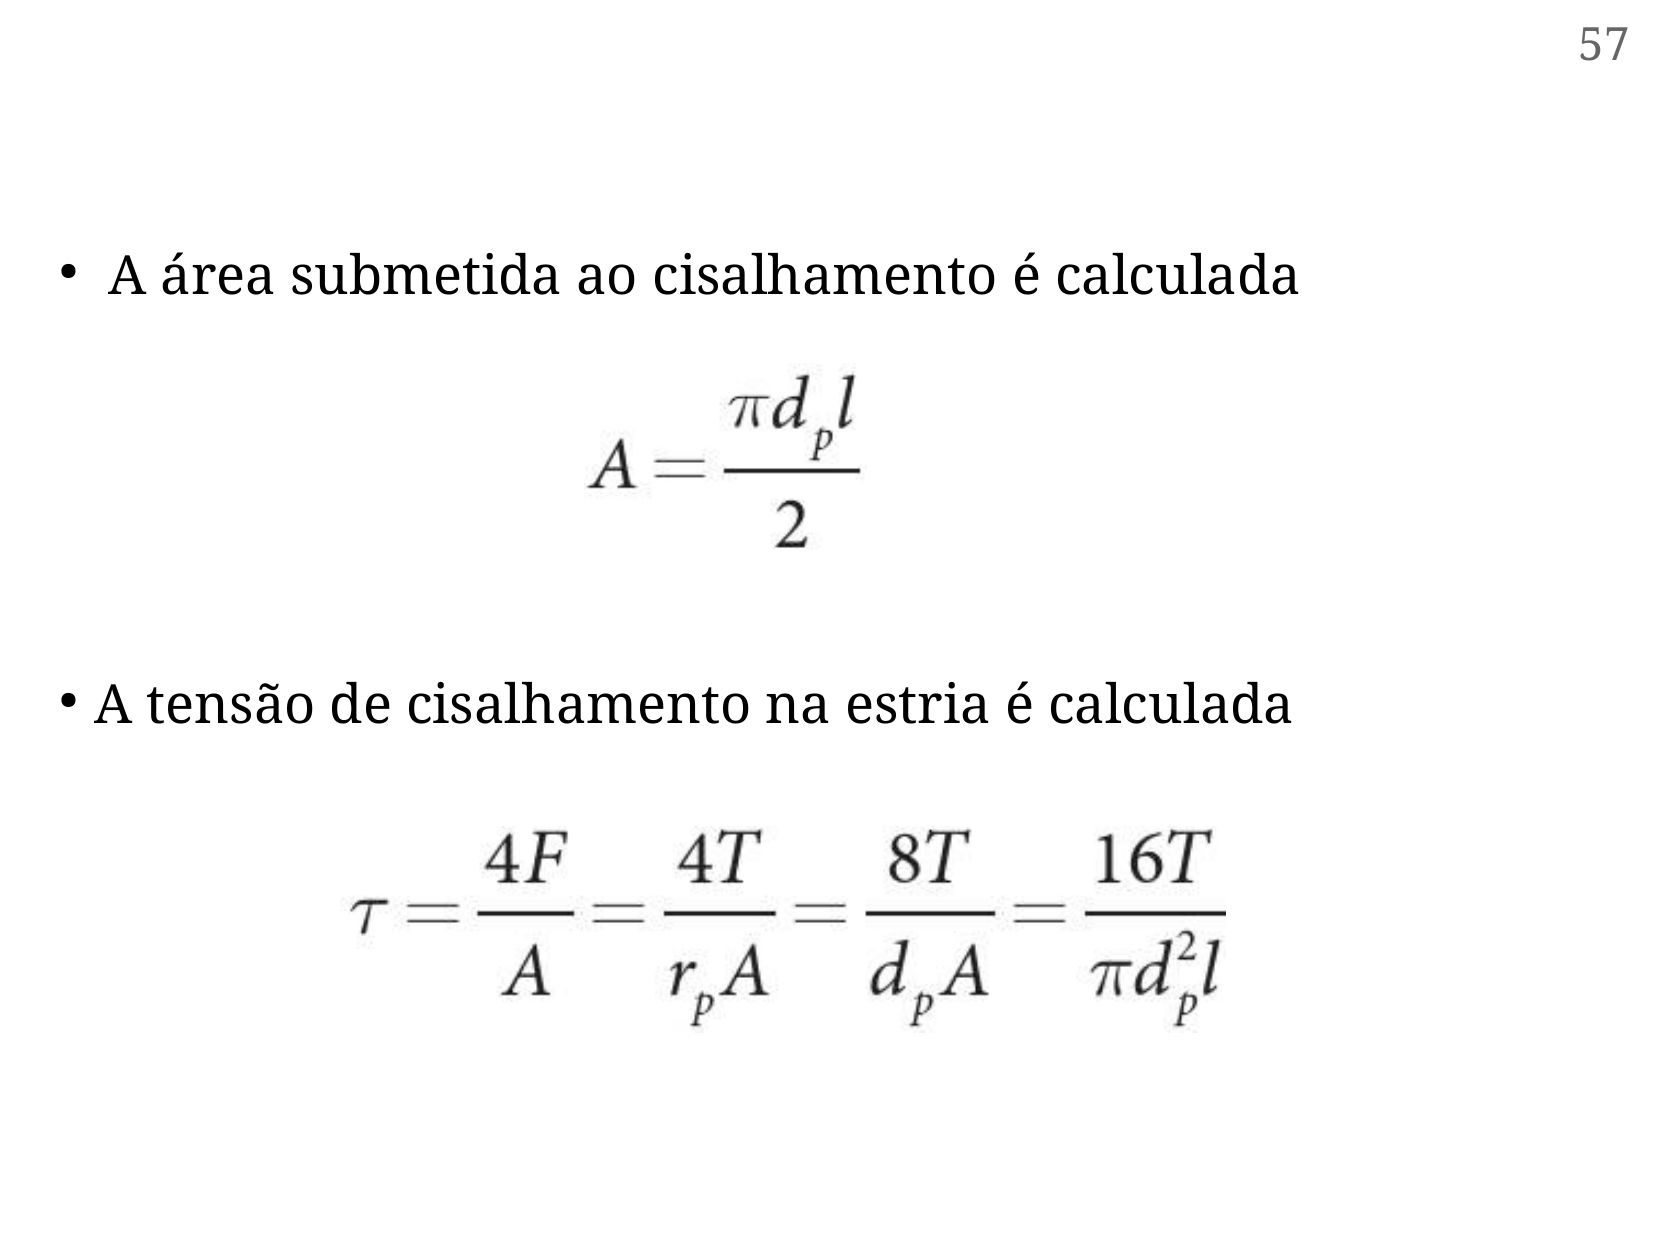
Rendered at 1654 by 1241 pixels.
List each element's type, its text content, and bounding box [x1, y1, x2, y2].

picture [584, 363, 867, 567]
list A área submetida ao cisalhamento é calculada A tensão de cisalhamento na estria é calculada [59, 236, 1595, 1211]
picture [340, 826, 1226, 1033]
